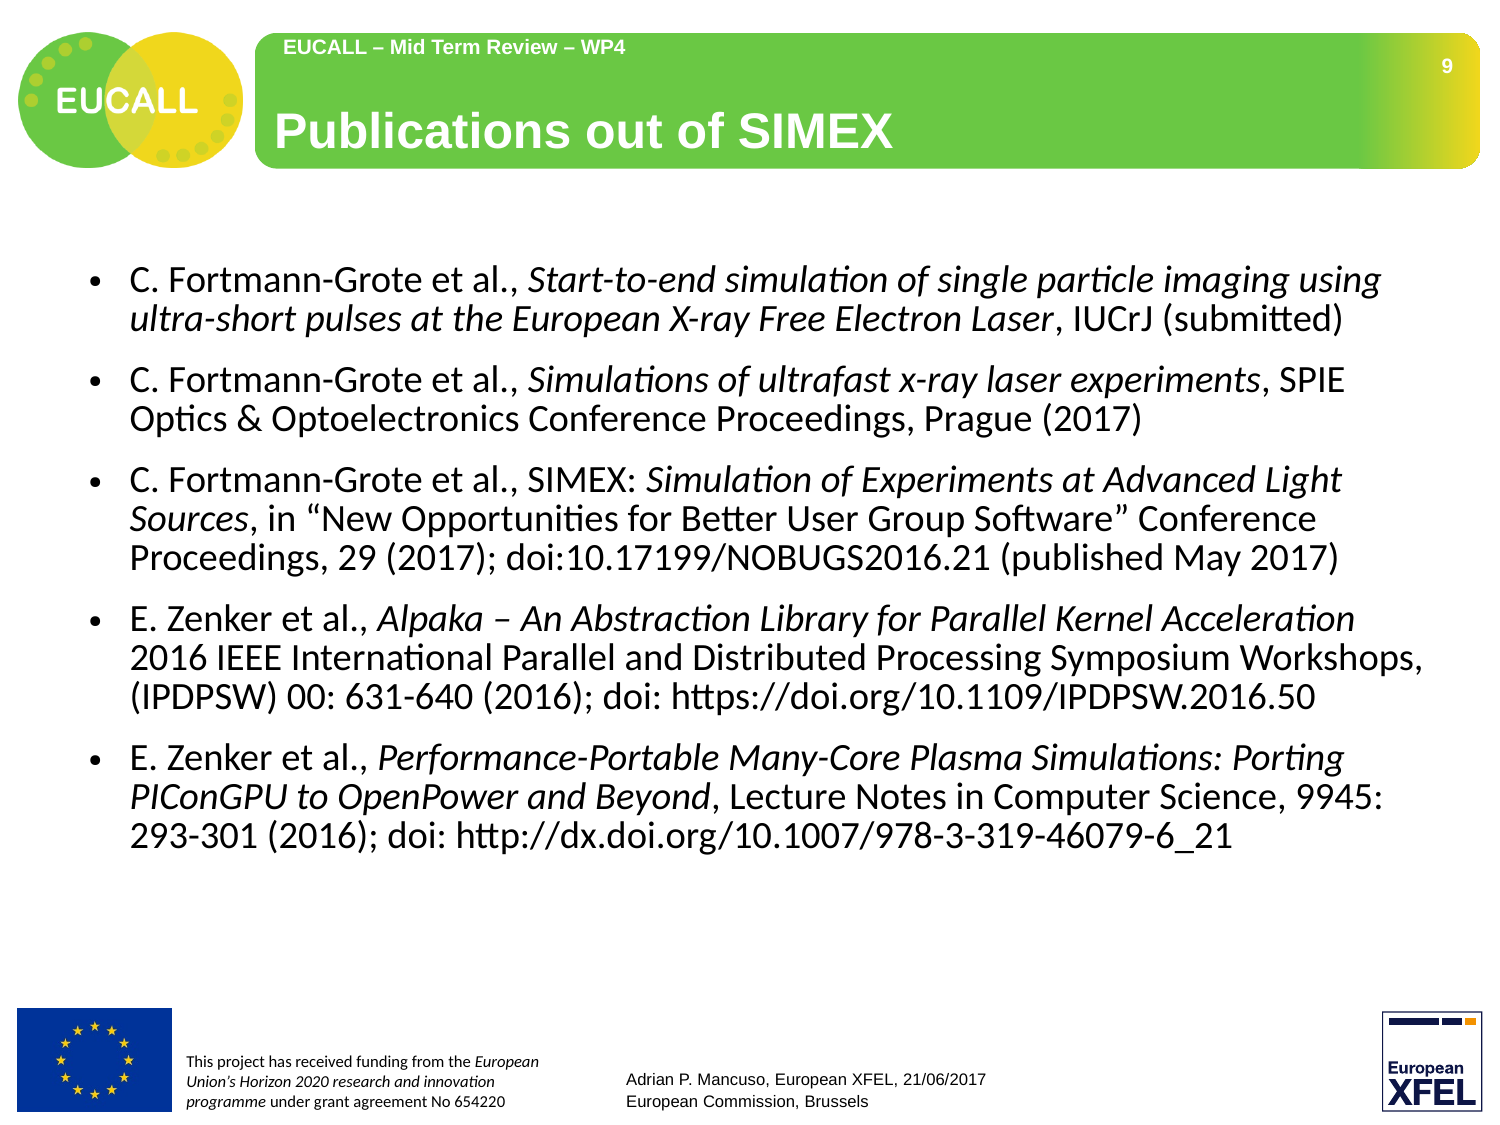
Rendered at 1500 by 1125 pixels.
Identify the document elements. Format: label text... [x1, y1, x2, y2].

title Publications out of SIMEX [274, 42, 1469, 160]
list C. Fortmann-Grote et al., Start-to-end simulation of single particle imaging using ultra-short pulses at the European X-ray Free Electron Laser, IUCrJ (submitted) C. Fortmann-Grote et al., Simulations of ultrafast x-ray laser experiments, SPIE Optics & Optoelectronics Conference Proceedings, Prague (2017) C. Fortmann-Grote et al., SIMEX: Simulation of Experiments at Advanced Light Sources, in “New Opportunities for Better User Group Software” Conference Proceedings, 29 (2017); doi:10.17199/NOBUGS2016.21 (published May 2017) E. Zenker et al., Alpaka – An Abstraction Library for Parallel Kernel Acceleration 2016 IEEE International Parallel and Distributed Processing Symposium Workshops, (IPDPSW) 00: 631-640 (2016); doi: https://doi.org/10.1109/IPDPSW.2016.50 E. Zenker et al., Performance-Portable Many-Core Plasma Simulations: Porting PIConGPU to OpenPower and Beyond, Lecture Notes in Computer Science, 9945: 293-301 (2016); doi: http://dx.doi.org/10.1007/978-3-319-46079-6_21 [75, 263, 1425, 916]
picture [18, 32, 243, 168]
picture [17, 1008, 172, 1112]
